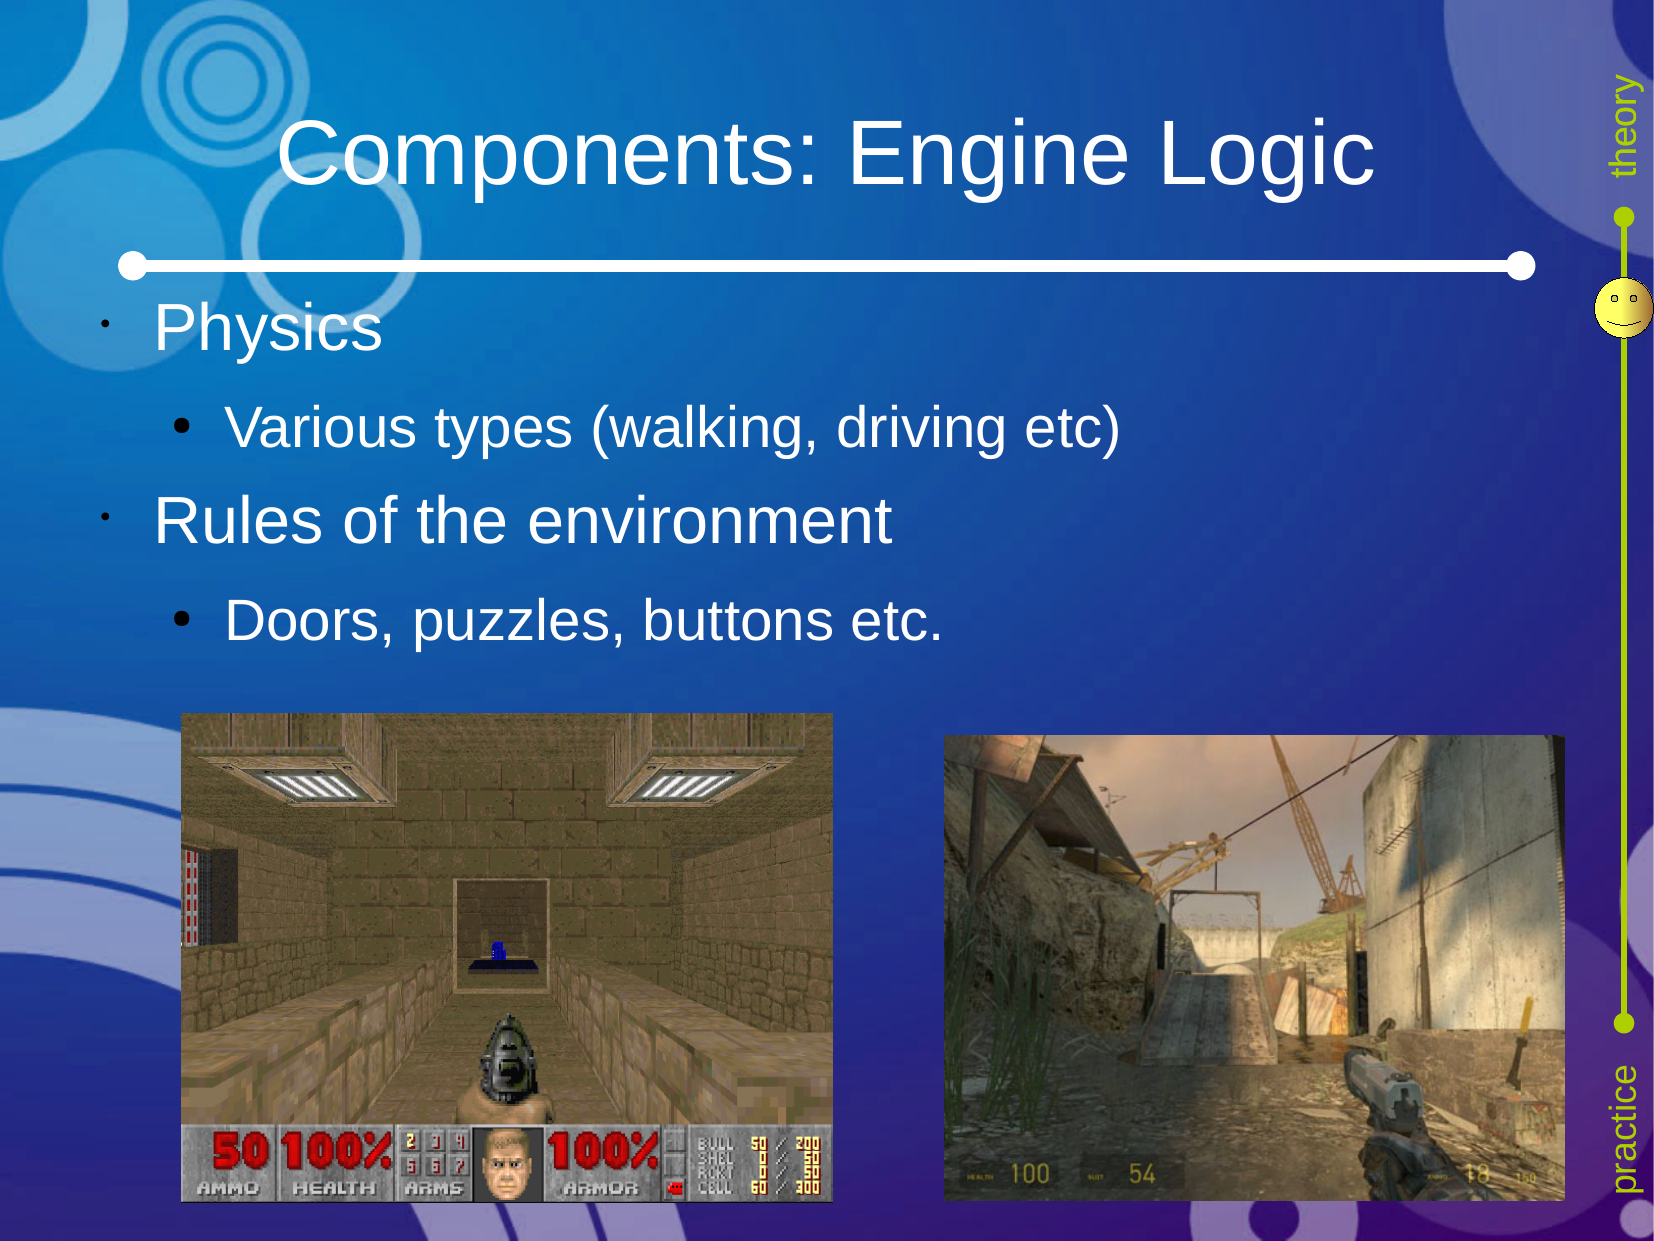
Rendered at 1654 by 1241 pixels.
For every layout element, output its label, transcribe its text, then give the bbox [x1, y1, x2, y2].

picture [0, 0, 1654, 1241]
text_box [1594, 277, 1654, 339]
title Components: Engine Logic [82, 56, 1571, 250]
list Physics Various types (walking, driving etc) Rules of the environment Doors, puzzles, buttons etc. [82, 290, 1571, 1094]
